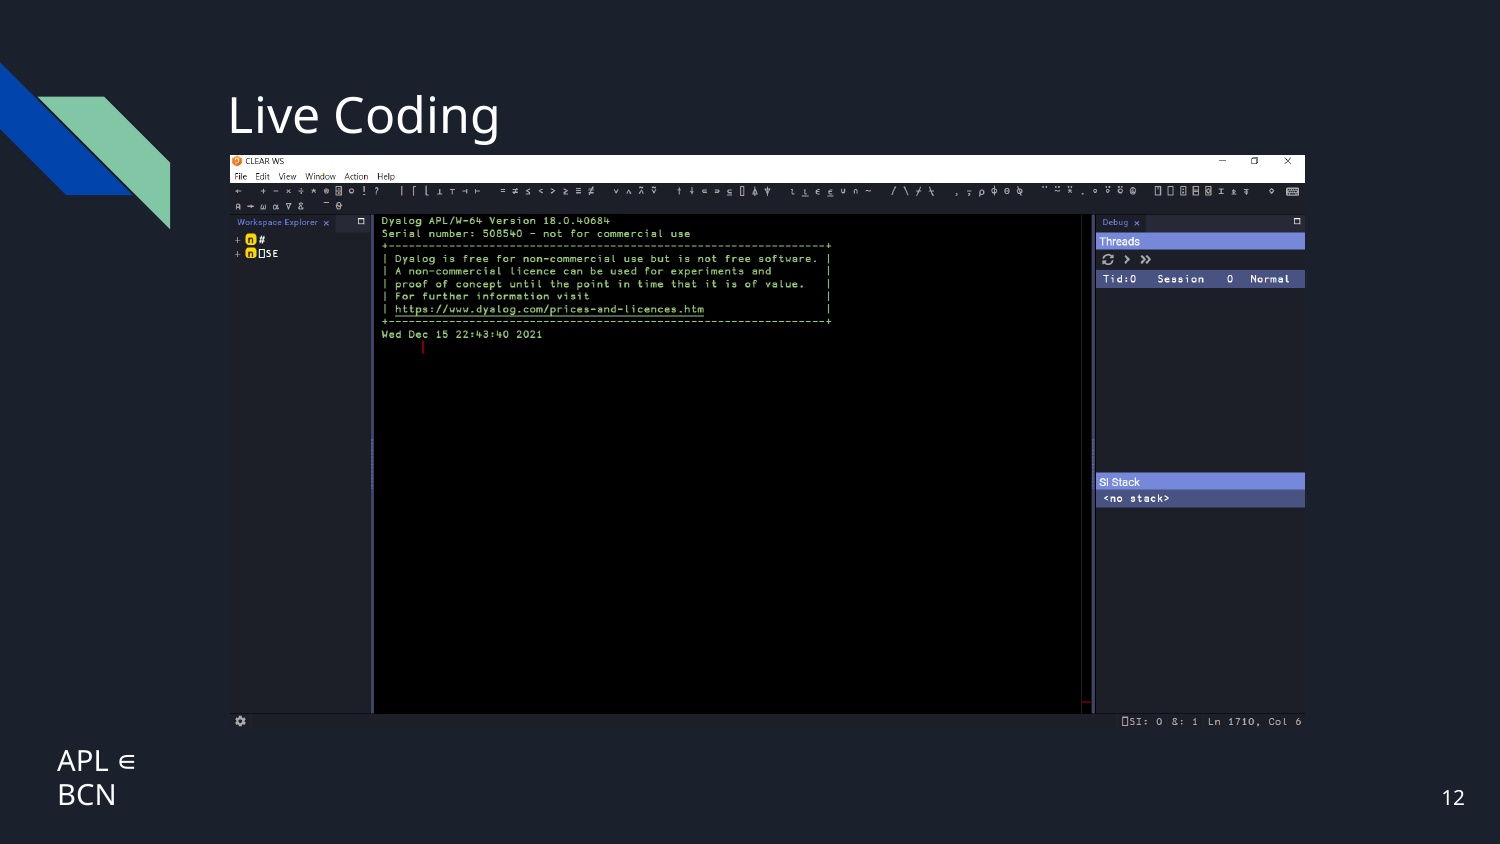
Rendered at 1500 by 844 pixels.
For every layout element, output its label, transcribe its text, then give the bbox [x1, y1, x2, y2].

picture [230, 155, 1305, 727]
title Live Coding [212, 64, 836, 310]
slide_number <number> [1389, 764, 1480, 830]
